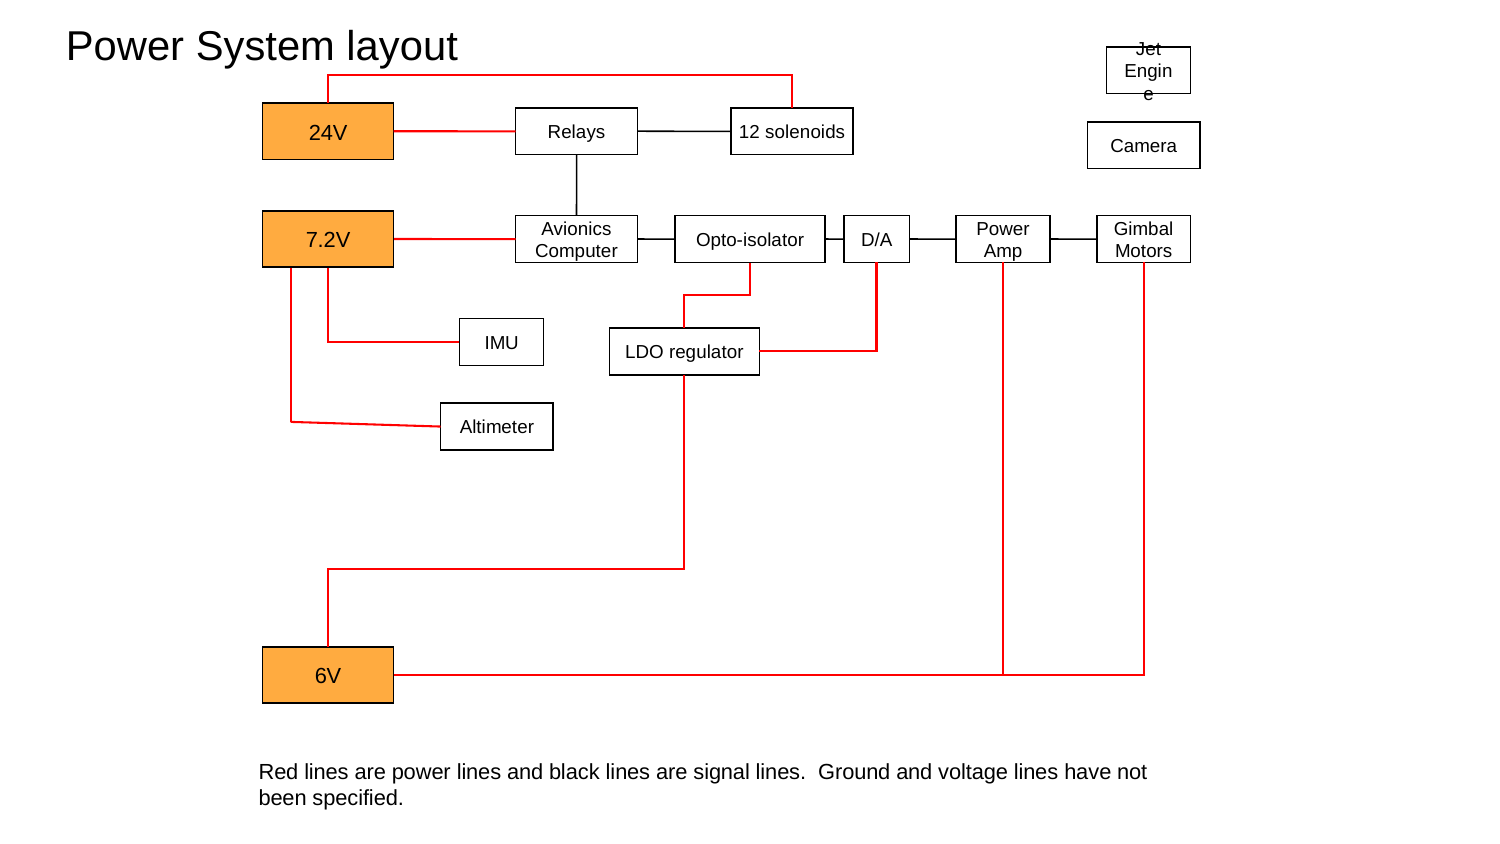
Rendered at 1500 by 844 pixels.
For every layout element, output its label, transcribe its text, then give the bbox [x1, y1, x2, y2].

text_box 24V [262, 103, 394, 160]
text_box Jet Engine [1106, 46, 1191, 94]
text_box 12 solenoids [731, 107, 854, 155]
text_box LDO regulator [609, 328, 760, 375]
text_box 6V [262, 646, 394, 704]
text_box IMU [459, 318, 544, 366]
text_box Power System layout [51, 10, 535, 61]
text_box D/A [843, 215, 910, 263]
text_box Power Amp [956, 215, 1050, 263]
text_box Relays [515, 107, 638, 155]
text_box Opto-isolator [674, 215, 825, 263]
text_box Camera [1087, 121, 1200, 169]
text_box Altimeter [440, 403, 554, 450]
text_box Red lines are power lines and black lines are signal lines. Ground and voltage lines have not been specified. [243, 749, 1191, 818]
text_box Avionics Computer [515, 215, 638, 263]
text_box 7.2V [262, 210, 394, 268]
text_box Gimbal Motors [1096, 215, 1191, 263]
